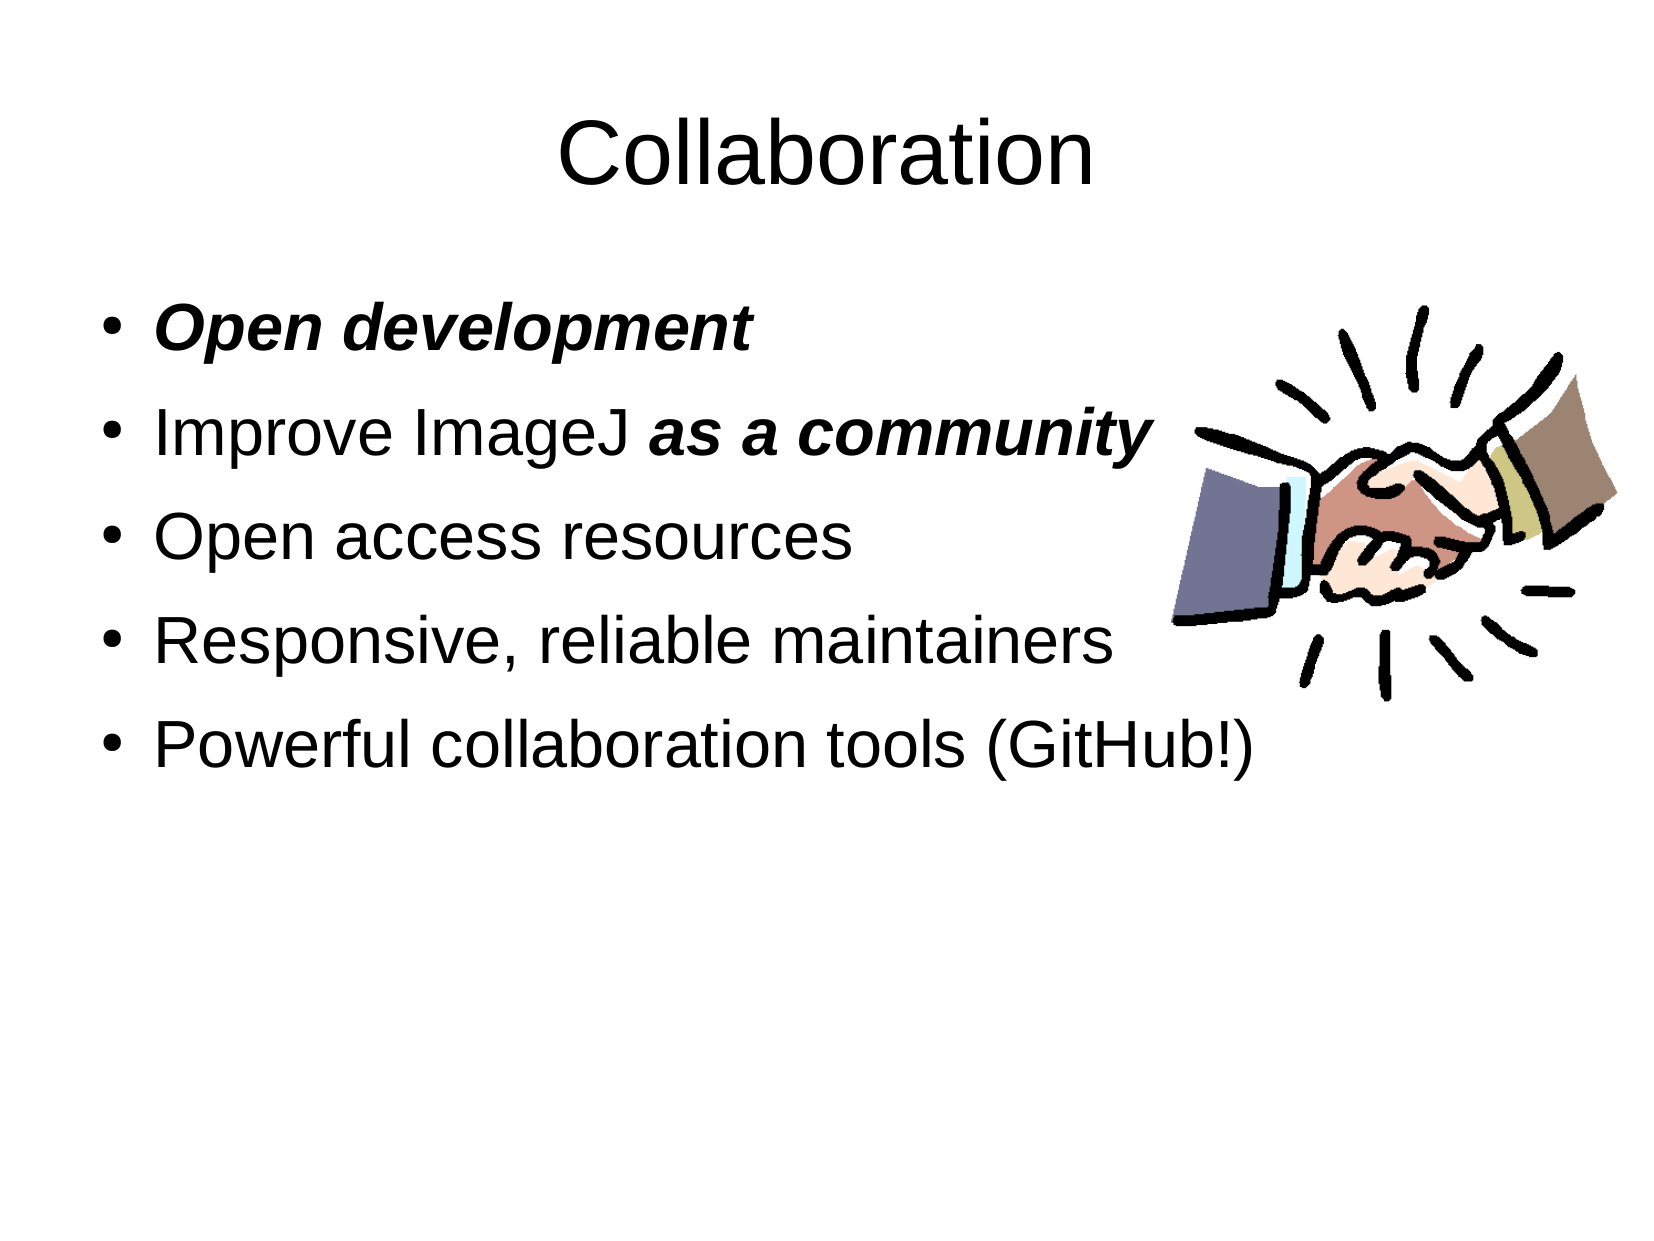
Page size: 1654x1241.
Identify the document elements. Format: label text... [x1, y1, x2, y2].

list Open development Improve ImageJ as a community Open access resources Responsive, reliable maintainers Powerful collaboration tools (GitHub!) [82, 290, 1571, 1109]
title Collaboration [82, 49, 1571, 257]
picture [1170, 302, 1621, 706]
